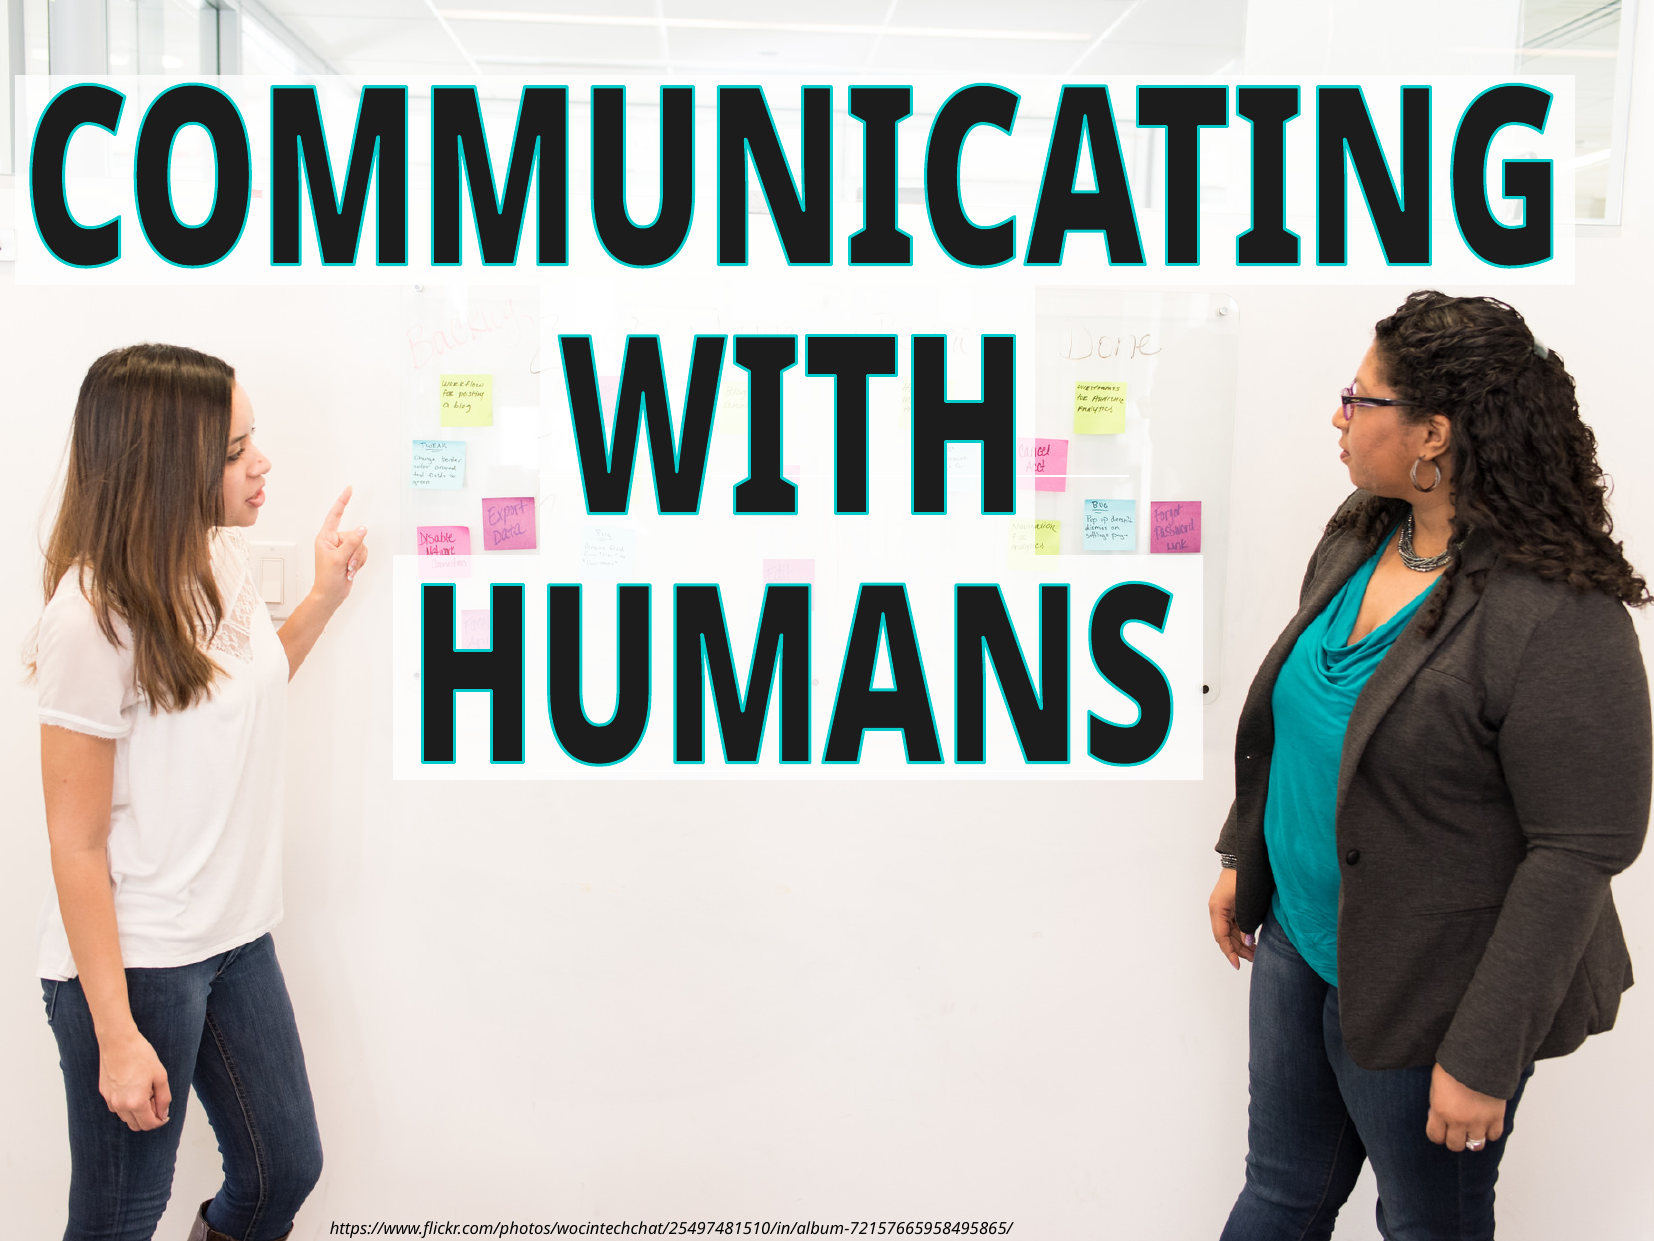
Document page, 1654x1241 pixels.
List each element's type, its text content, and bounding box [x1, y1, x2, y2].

text_box COMMUNICATING WITH HUMANS [1451, 84, 1552, 268]
text_box COMMUNICATING WITH HUMANS [1137, 86, 1228, 265]
text_box COMMUNICATING WITH HUMANS [675, 584, 810, 763]
text_box COMMUNICATING WITH HUMANS [1237, 86, 1300, 265]
text_box https://www.flickr.com/photos/wocintechchat/25497481510/in/album-72157665958495865/ [315, 1209, 1654, 1241]
text_box COMMUNICATING WITH HUMANS [135, 84, 251, 268]
text_box COMMUNICATING WITH HUMANS [271, 86, 407, 265]
text_box COMMUNICATING WITH HUMANS [432, 86, 568, 265]
text_box COMMUNICATING WITH HUMANS [559, 335, 727, 514]
text_box COMMUNICATING WITH HUMANS [592, 86, 694, 268]
text_box COMMUNICATING WITH HUMANS [849, 86, 912, 265]
text_box COMMUNICATING WITH HUMANS [822, 584, 944, 763]
picture [0, 0, 1654, 1241]
text_box COMMUNICATING WITH HUMANS [955, 584, 1069, 763]
text_box COMMUNICATING WITH HUMANS [734, 335, 797, 514]
text_box COMMUNICATING WITH HUMANS [30, 84, 125, 268]
text_box COMMUNICATING WITH HUMANS [1317, 86, 1431, 265]
text_box COMMUNICATING WITH HUMANS [1088, 582, 1172, 766]
text_box COMMUNICATING WITH HUMANS [806, 335, 897, 514]
text_box COMMUNICATING WITH HUMANS [422, 584, 524, 763]
text_box COMMUNICATING WITH HUMANS [718, 86, 832, 265]
text_box COMMUNICATING WITH HUMANS [1024, 85, 1146, 265]
text_box COMMUNICATING WITH HUMANS [925, 84, 1020, 268]
text_box COMMUNICATING WITH HUMANS [548, 584, 651, 766]
text_box COMMUNICATING WITH HUMANS [912, 335, 1015, 514]
text_box [15, 75, 1576, 781]
